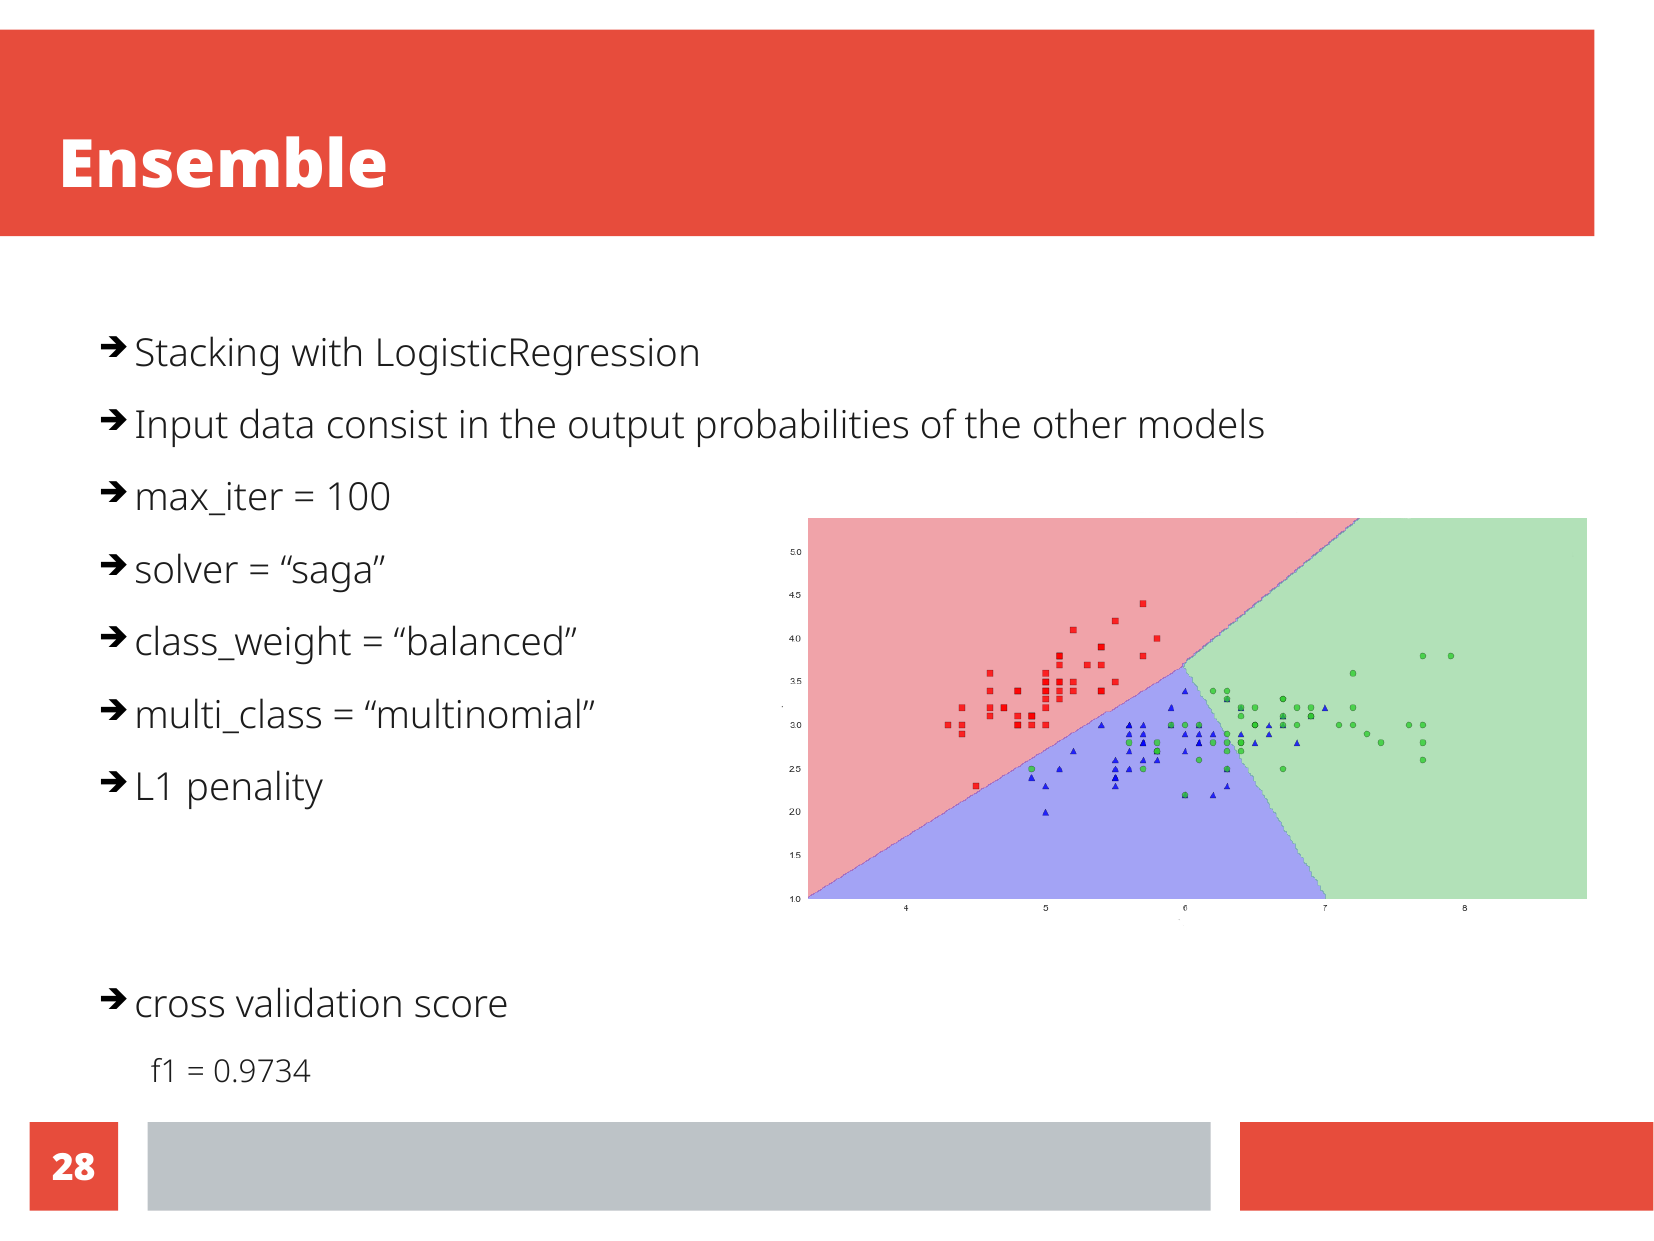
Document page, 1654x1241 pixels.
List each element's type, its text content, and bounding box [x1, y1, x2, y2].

list Stacking with LogisticRegression Input data consist in the output probabilities of the other models max_iter = 100 solver = “saga” class_weight = “balanced” multi_class = “multinomial” L1 penality cross validation score f1 = 0.9734 [59, 324, 1565, 1093]
picture [767, 496, 1593, 934]
title Ensemble [59, 59, 1595, 207]
